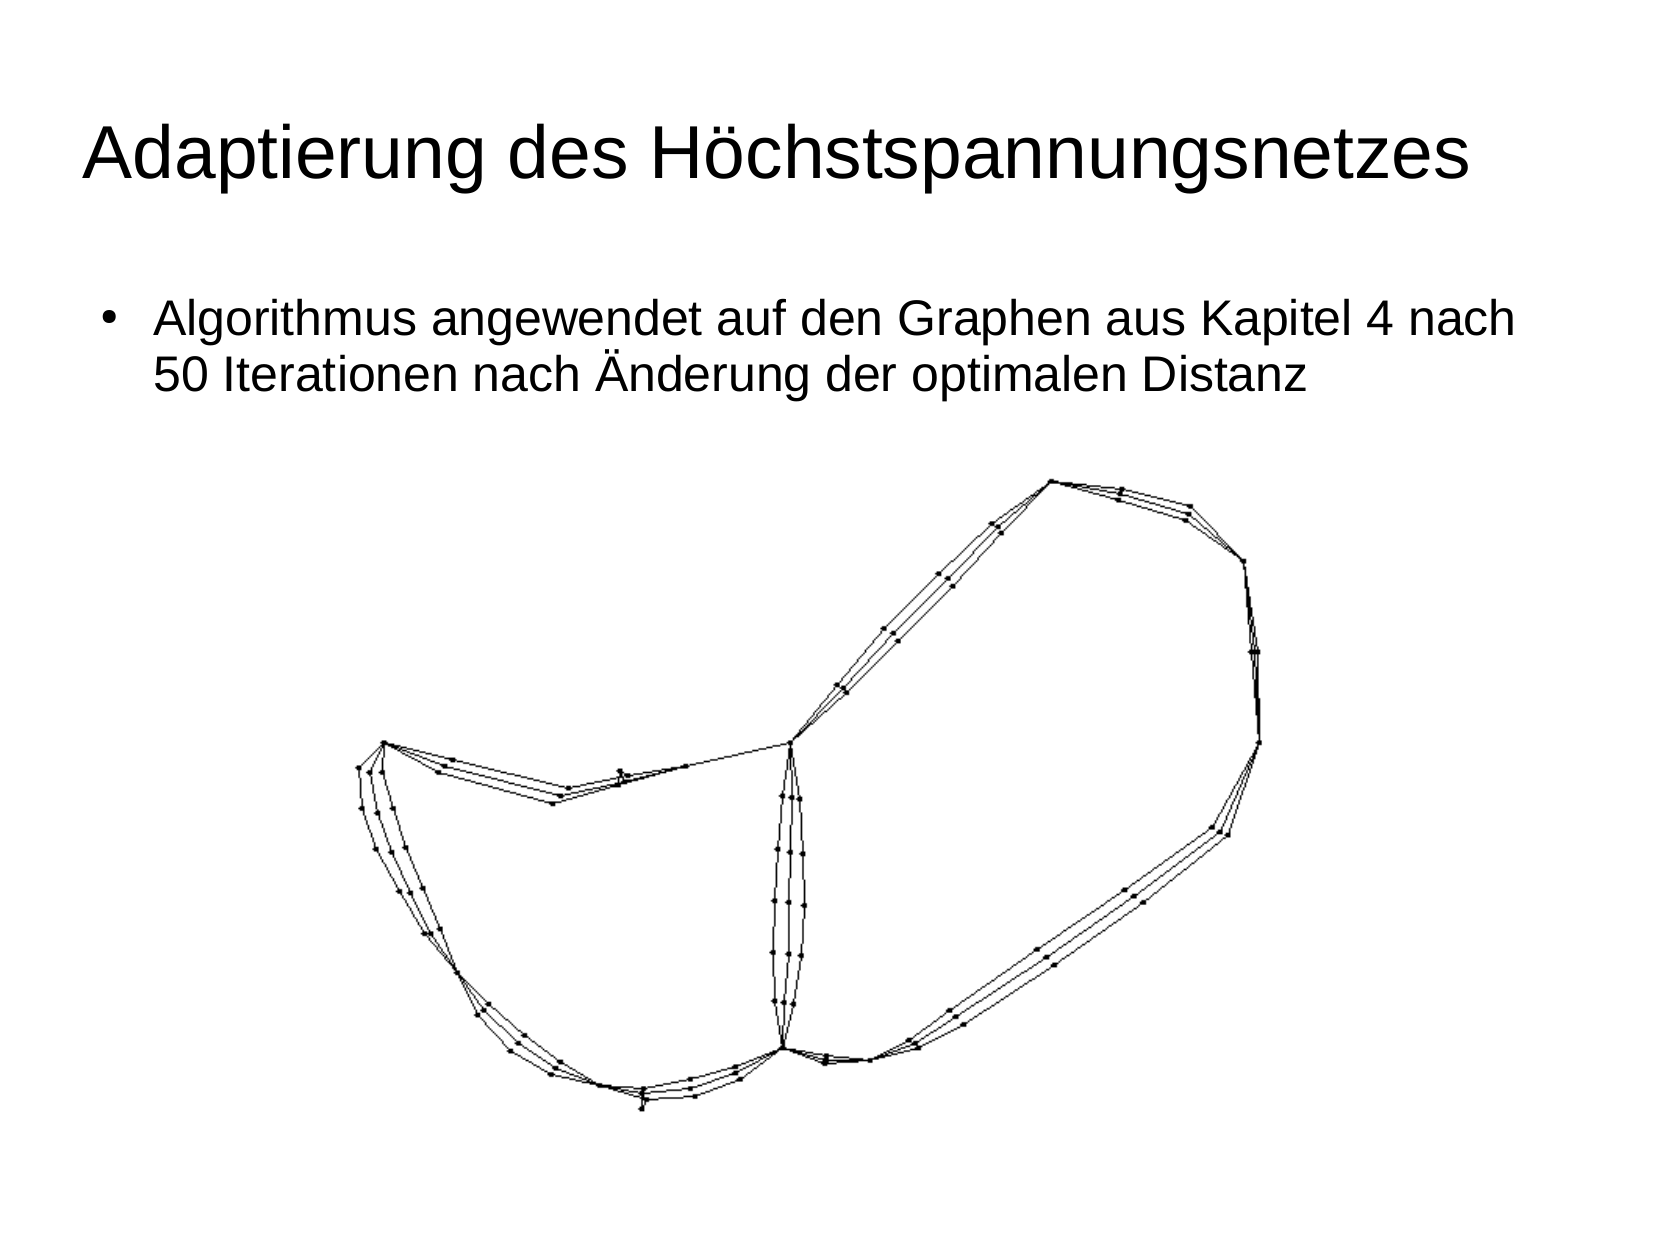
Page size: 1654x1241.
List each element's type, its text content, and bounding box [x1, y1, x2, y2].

picture [307, 448, 1348, 1157]
title Adaptierung des Höchstspannungsnetzes [82, 49, 1571, 257]
list Algorithmus angewendet auf den Graphen aus Kapitel 4 nach 50 Iterationen nach Änderung der optimalen Distanz [82, 290, 1571, 1109]
